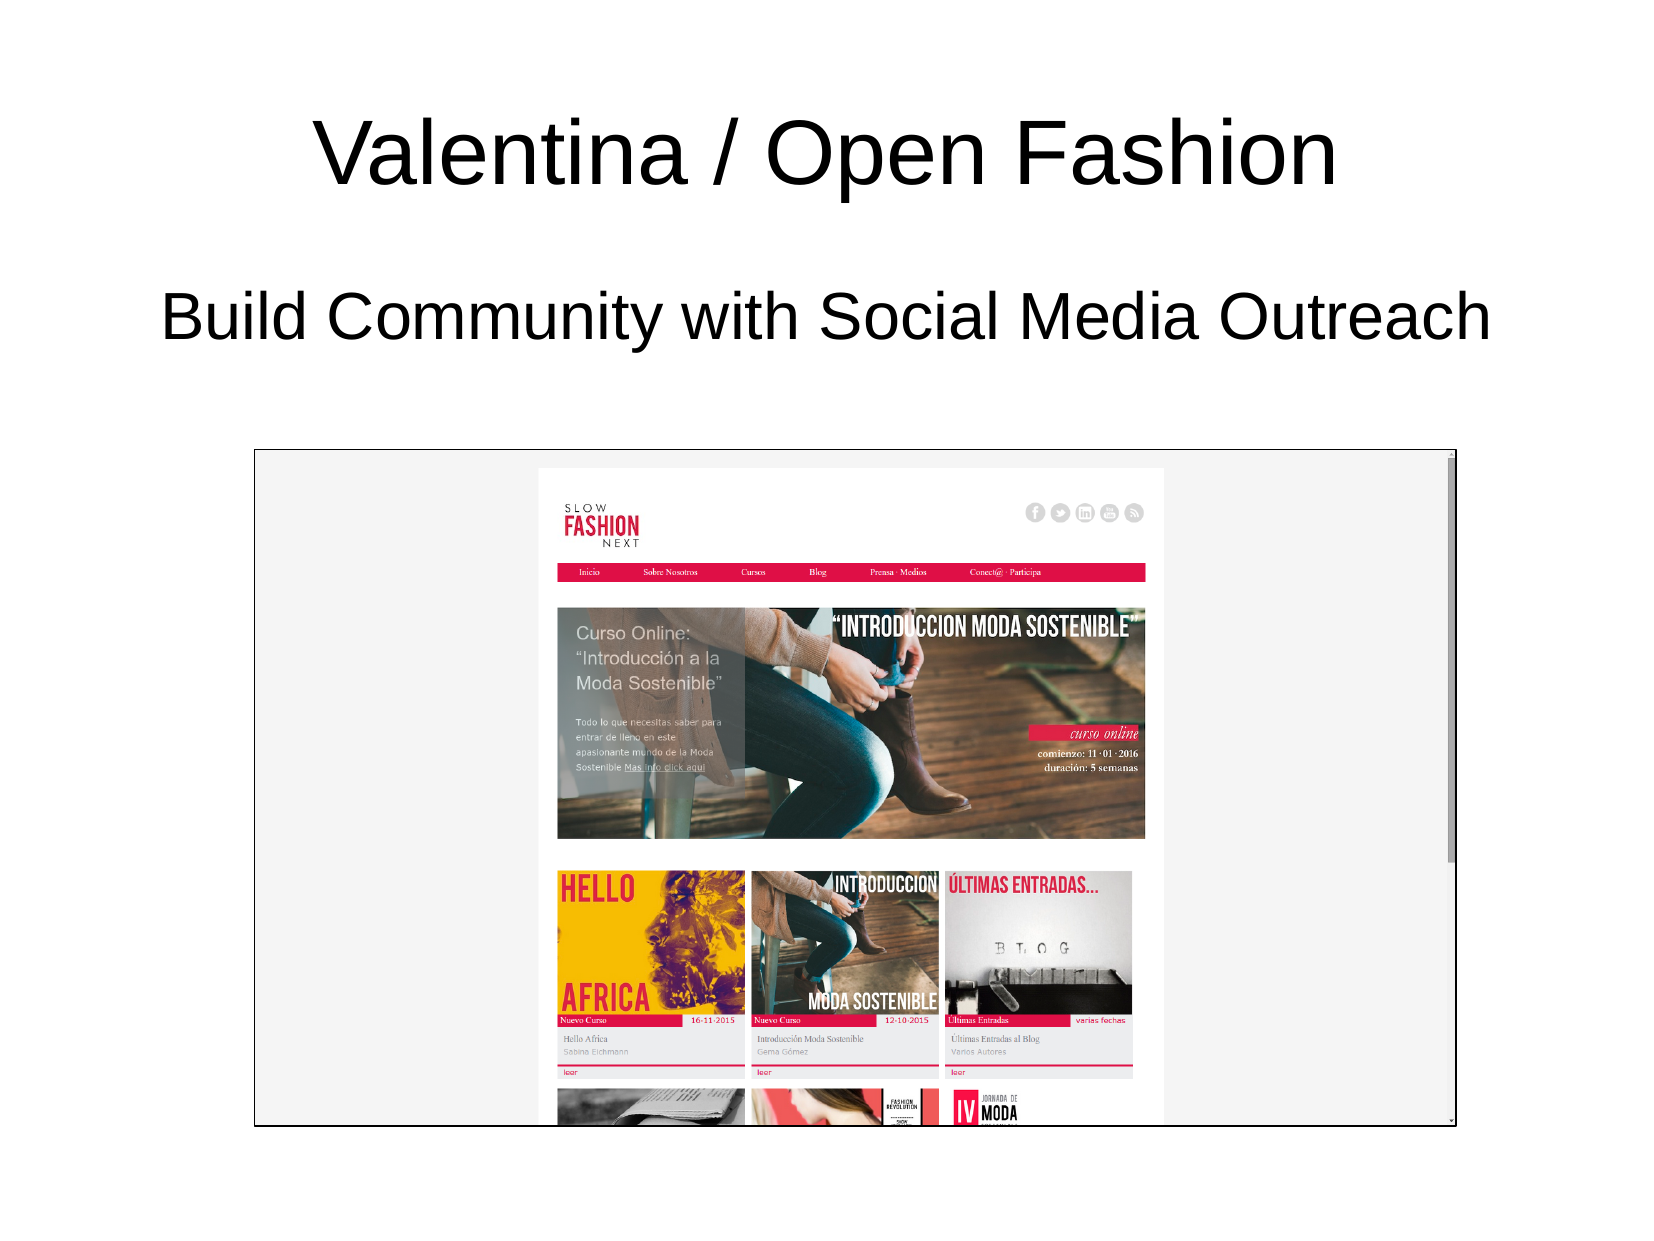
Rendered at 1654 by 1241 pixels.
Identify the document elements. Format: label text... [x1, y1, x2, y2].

picture [255, 450, 1456, 1126]
title Build Community with Social Media Outreach [82, 212, 1571, 421]
title Valentina / Open Fashion [82, 49, 1571, 212]
